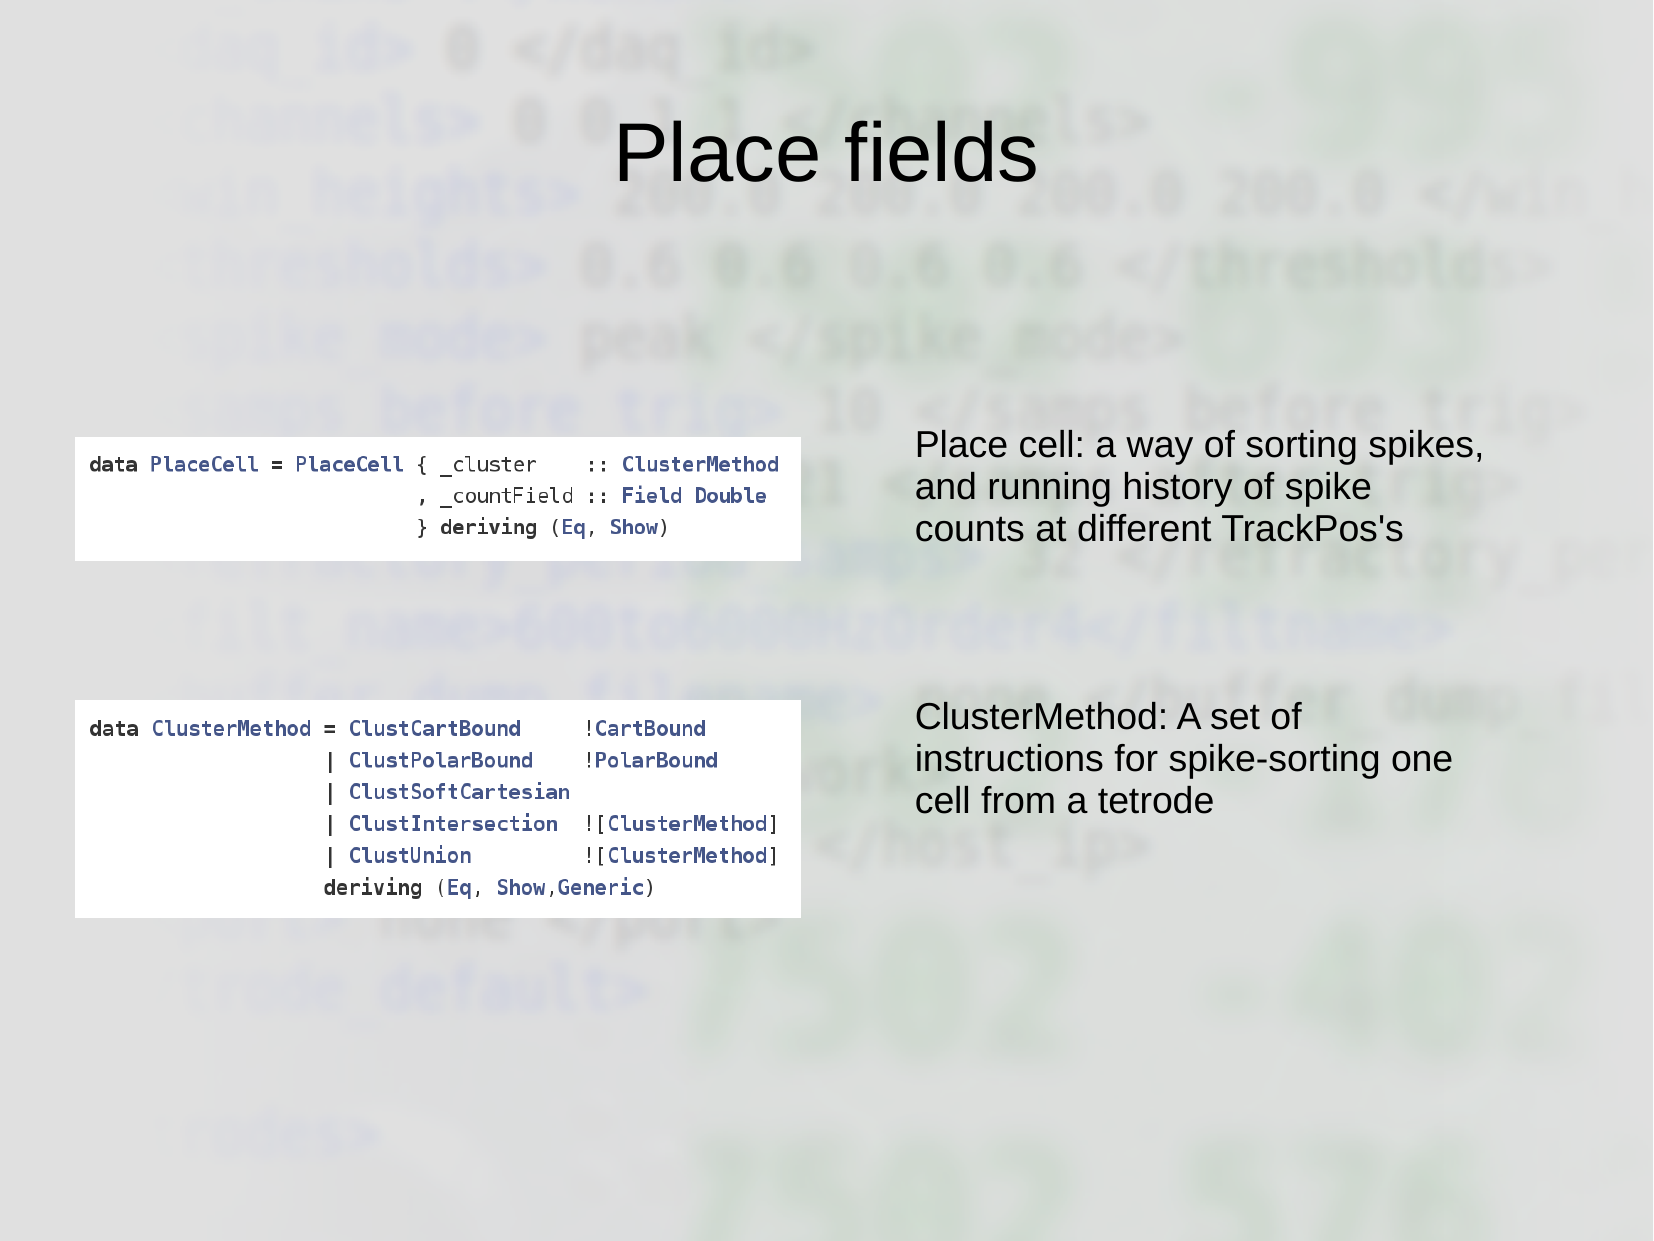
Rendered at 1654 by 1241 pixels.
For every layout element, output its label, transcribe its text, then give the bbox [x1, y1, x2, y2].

text_box ClusterMethod: A set of instructions for spike-sorting one cell from a tetrode [900, 688, 1501, 843]
title Place fields [82, 49, 1571, 257]
picture [0, 0, 1654, 1241]
text_box Place cell: a way of sorting spikes, and running history of spike counts at different TrackPos's [900, 416, 1501, 571]
